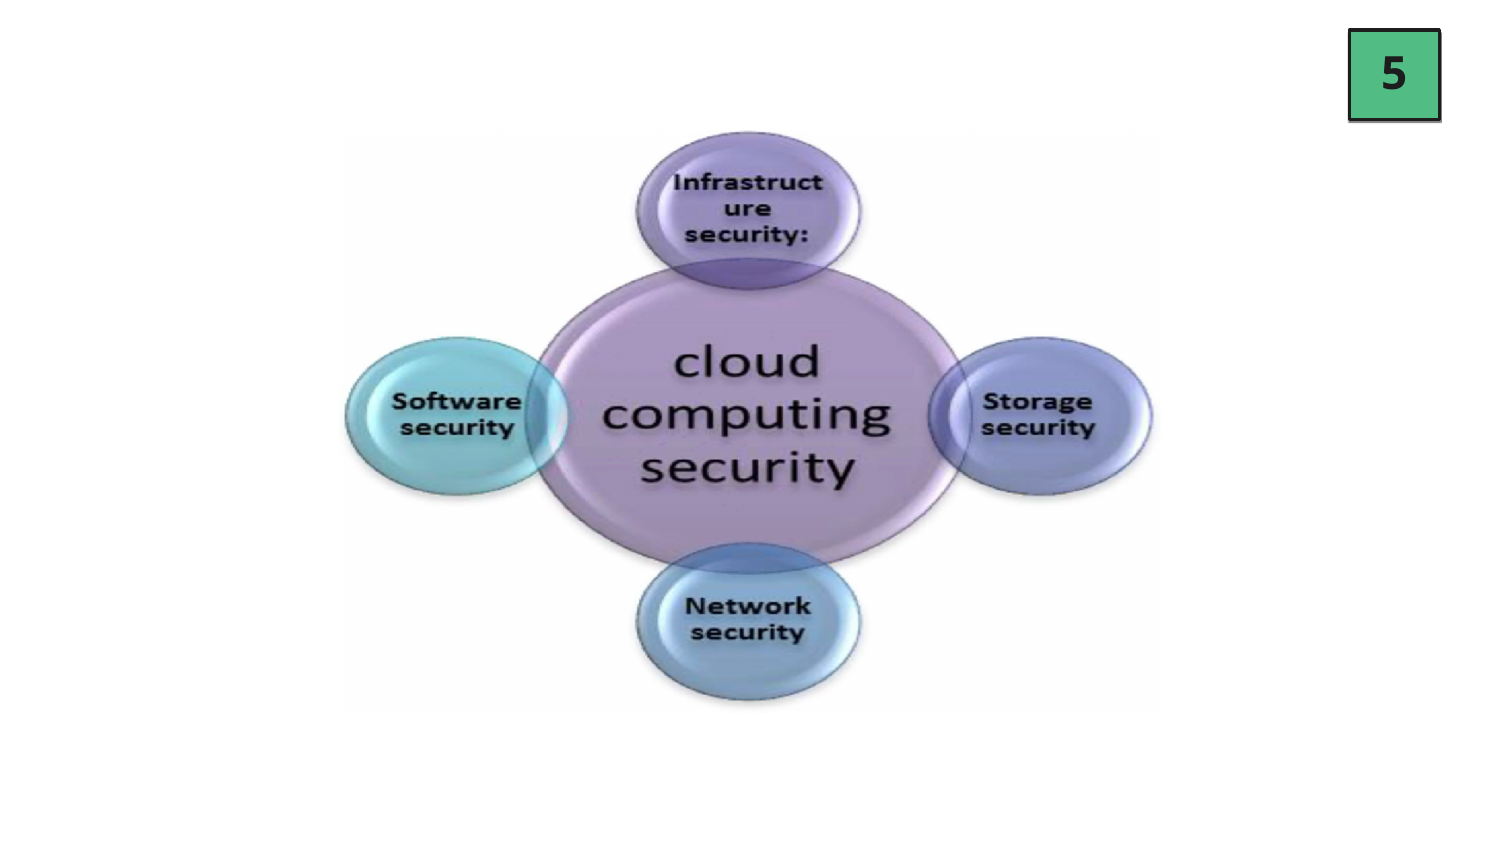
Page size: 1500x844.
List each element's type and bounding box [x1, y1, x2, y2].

picture [338, 130, 1162, 713]
